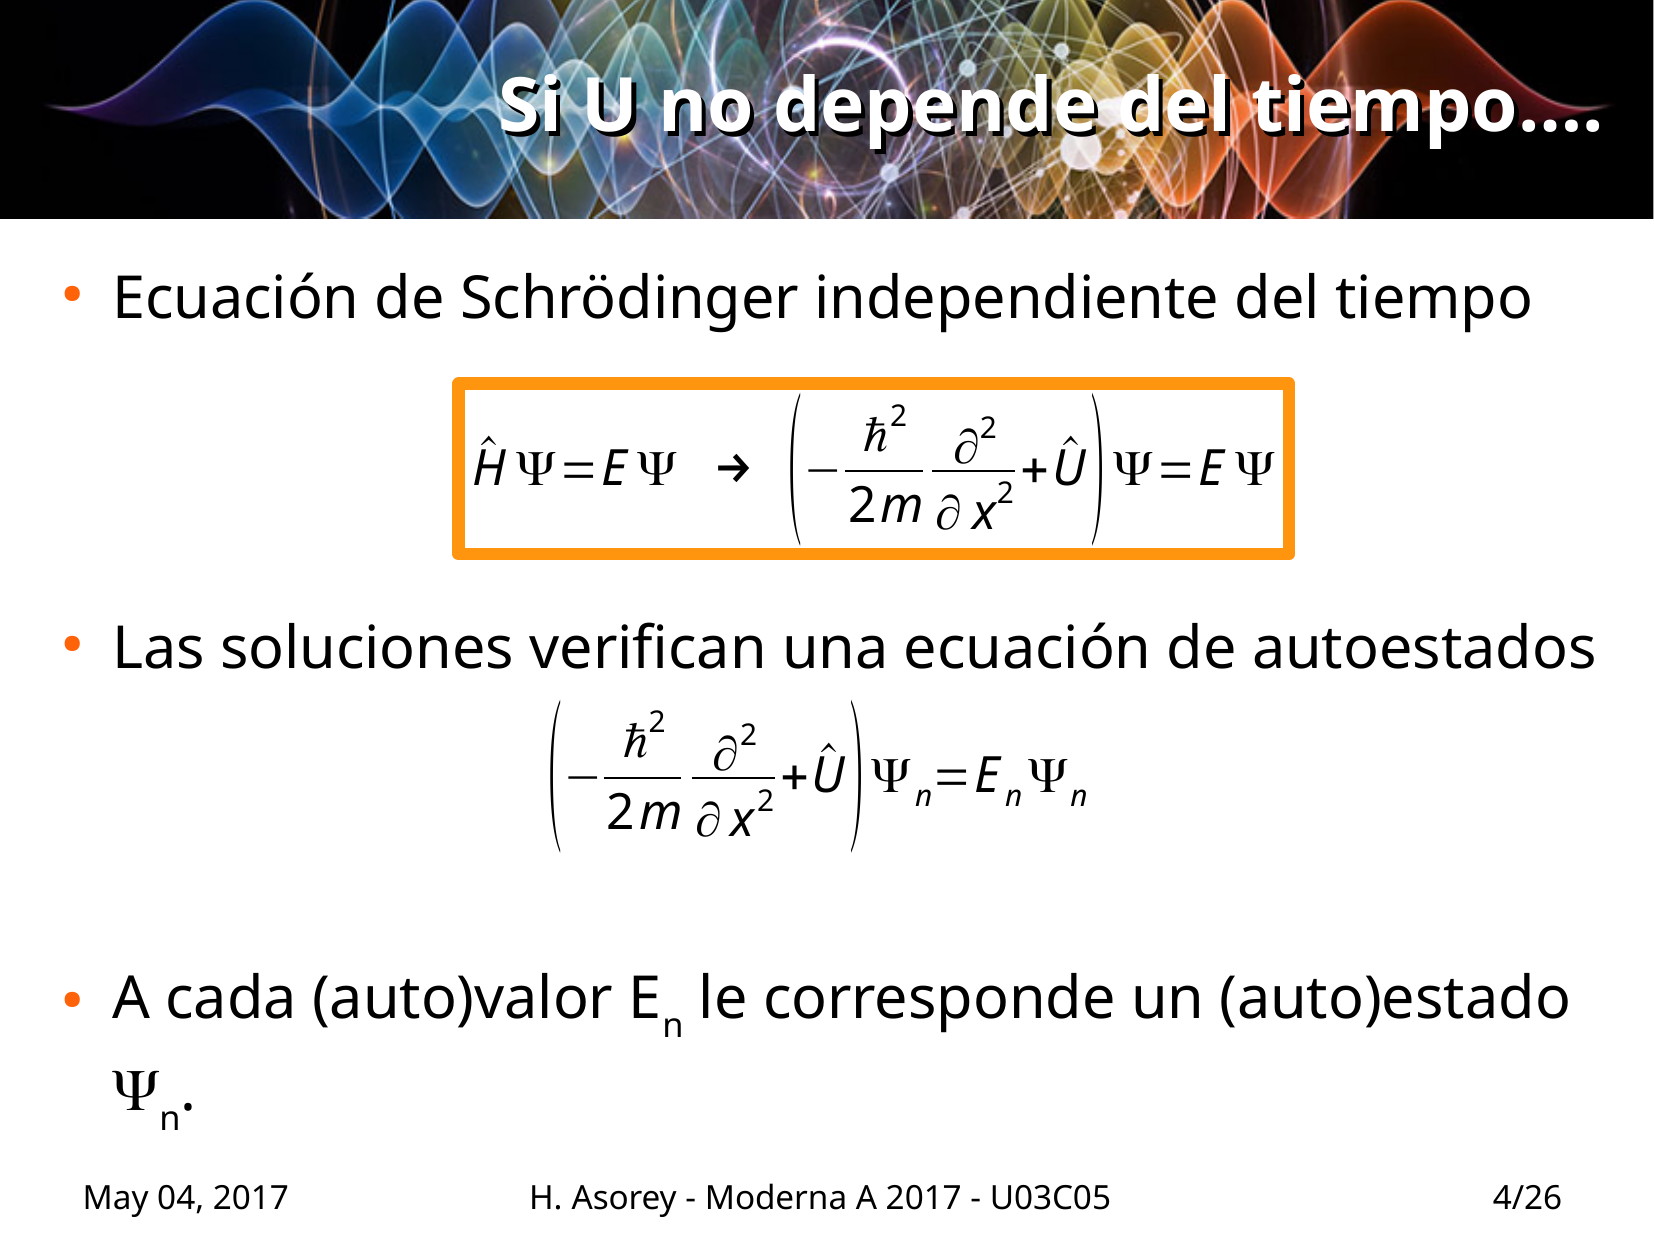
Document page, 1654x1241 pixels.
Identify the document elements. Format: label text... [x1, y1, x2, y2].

picture [0, 0, 1654, 219]
chart [540, 697, 1093, 856]
chart [465, 390, 1283, 548]
list Ecuación de Schrödinger independiente del tiempo Las soluciones verifican una ecuación de autoestados A cada (auto)valor En le corresponde un (auto)estado Yn. [45, 255, 1606, 1156]
title Si U no depende del tiempo…. [45, 15, 1606, 191]
